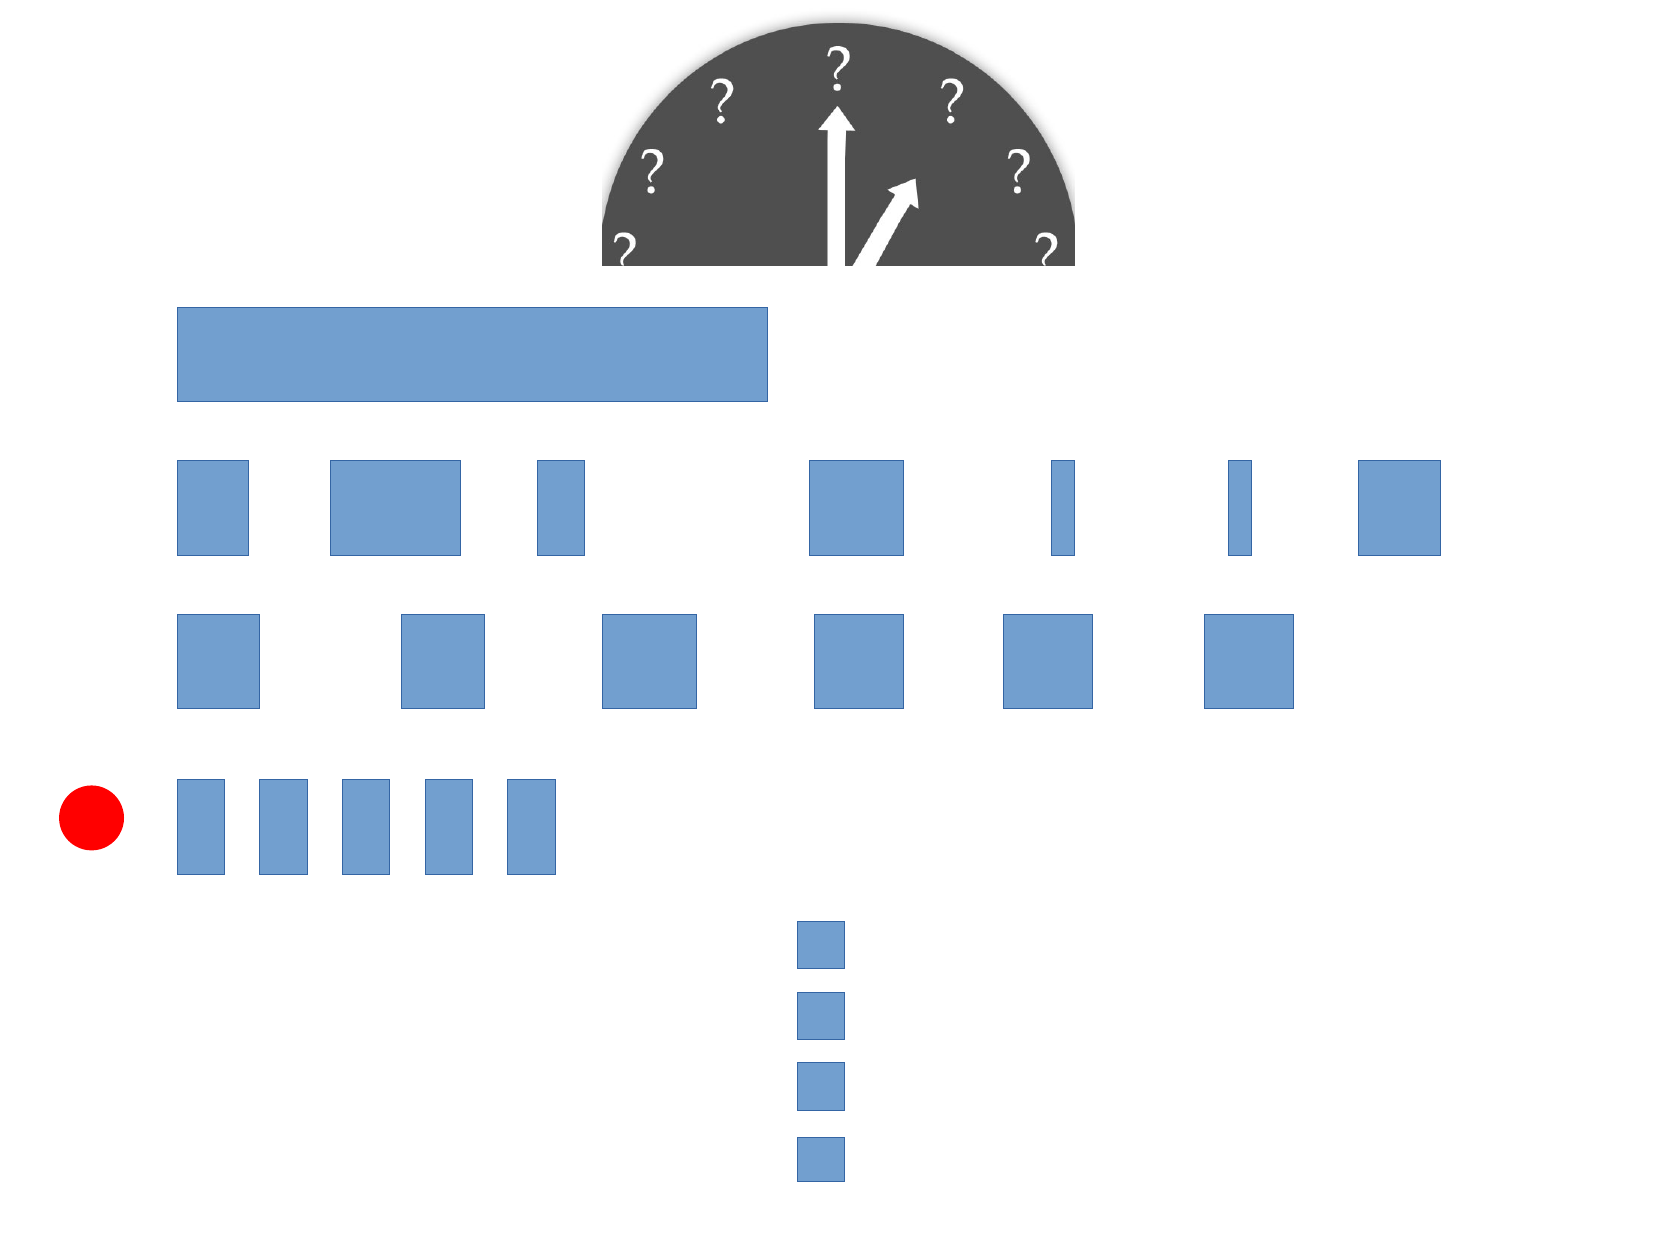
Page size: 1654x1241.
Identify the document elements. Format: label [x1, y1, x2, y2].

text_box [797, 921, 845, 969]
text_box [330, 460, 461, 556]
text_box [177, 779, 225, 875]
text_box [602, 614, 697, 709]
text_box [177, 307, 768, 402]
text_box [814, 614, 904, 709]
text_box [797, 992, 845, 1040]
text_box [401, 614, 485, 709]
text_box [59, 785, 125, 851]
text_box [797, 1062, 845, 1111]
text_box [177, 614, 260, 709]
text_box [537, 460, 585, 556]
text_box [425, 779, 473, 875]
text_box [1358, 460, 1441, 556]
text_box [177, 460, 249, 556]
text_box [1003, 614, 1093, 709]
text_box [507, 779, 556, 875]
picture [602, 8, 1075, 266]
text_box [1204, 614, 1294, 709]
text_box [1051, 460, 1075, 556]
text_box [259, 779, 308, 875]
text_box [809, 460, 904, 556]
text_box [1228, 460, 1252, 556]
text_box [342, 779, 390, 875]
text_box [797, 1137, 845, 1182]
